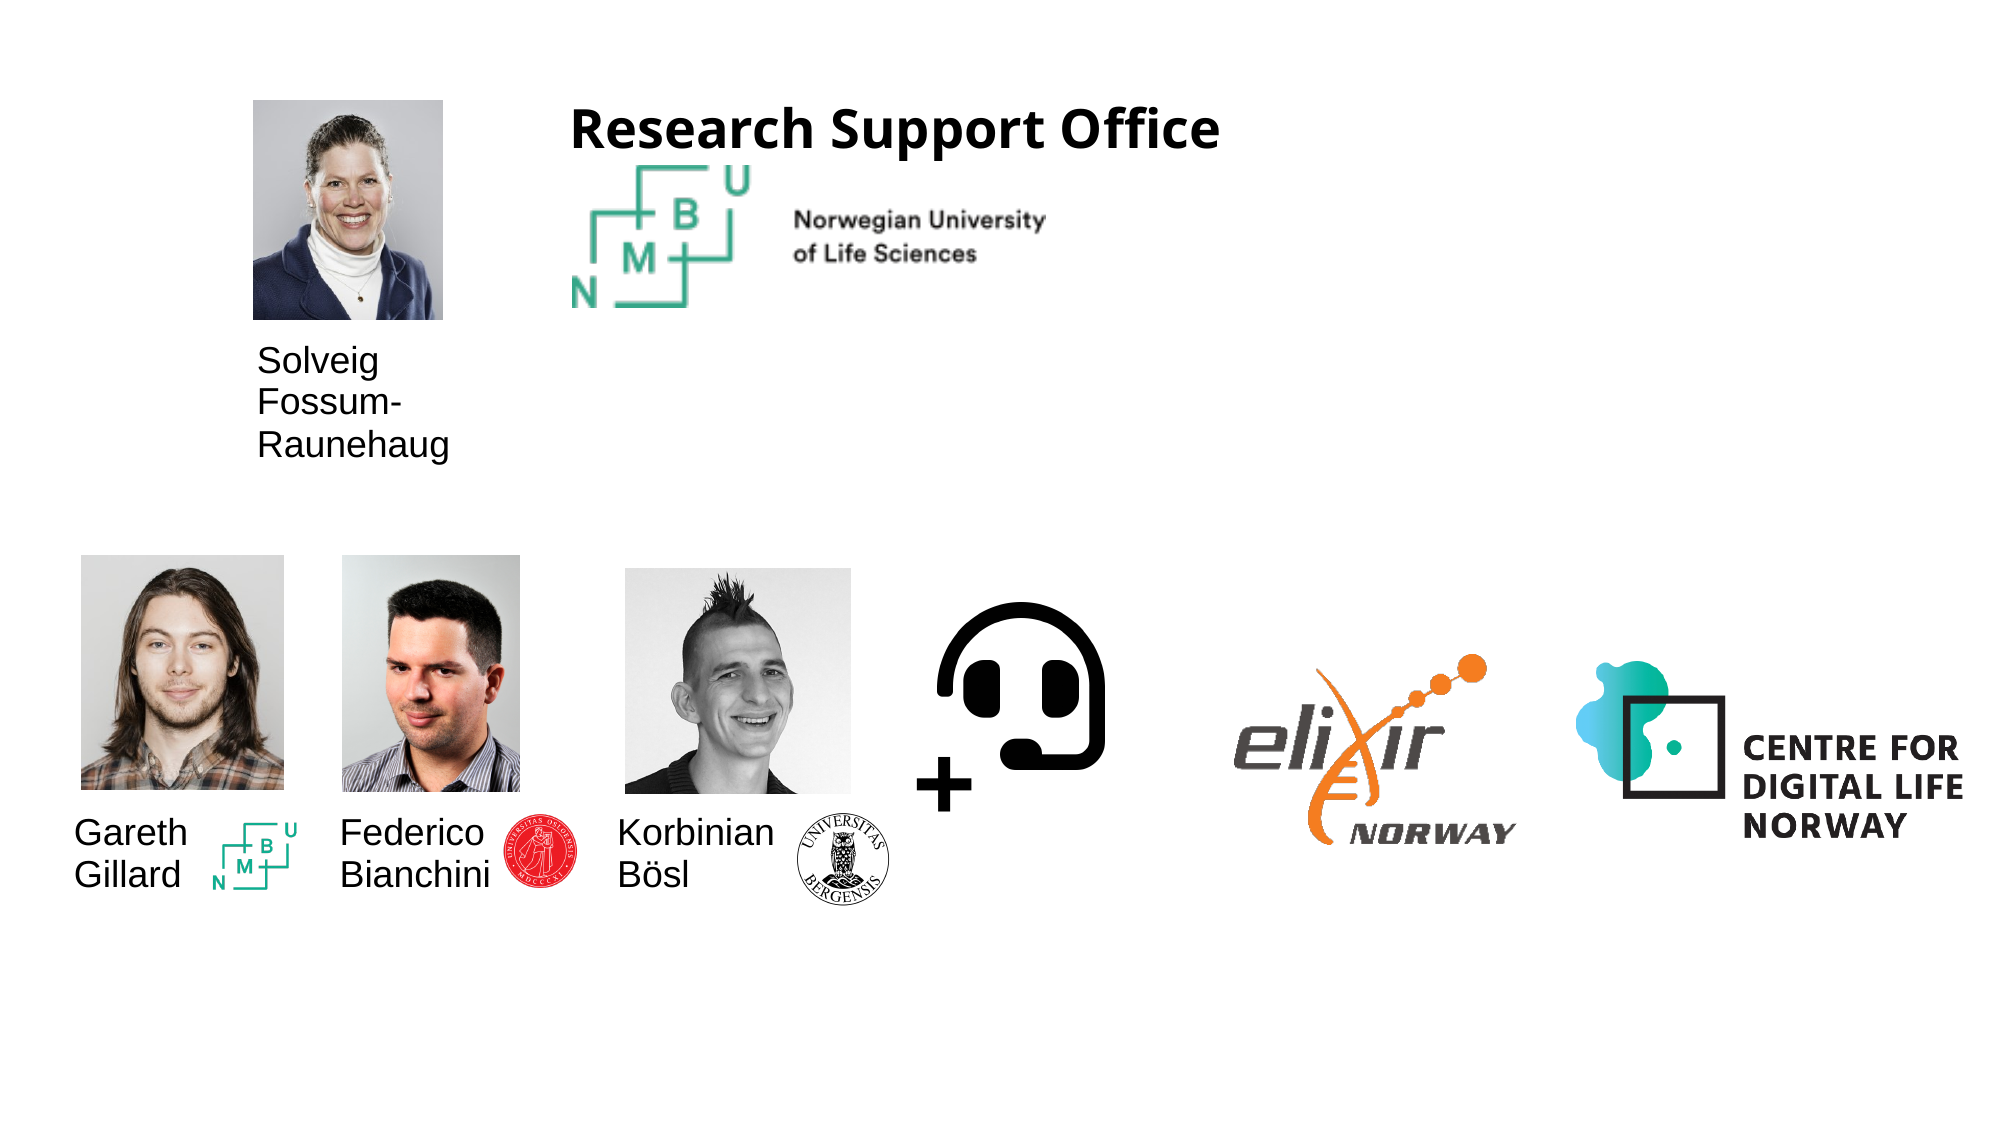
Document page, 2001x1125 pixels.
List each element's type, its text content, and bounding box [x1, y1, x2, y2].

picture [342, 555, 520, 792]
picture [625, 568, 910, 925]
picture [209, 814, 299, 898]
picture [937, 602, 1105, 770]
text_box Research Support Office [555, 82, 1145, 152]
picture [1576, 661, 1968, 844]
text_box Solveig Fossum-Raunehaug [242, 331, 479, 473]
picture [81, 555, 284, 790]
picture [253, 100, 443, 320]
text_box + [897, 696, 987, 825]
picture [500, 814, 579, 888]
text_box Korbinian Bösl [602, 804, 839, 945]
picture [572, 165, 1046, 308]
text_box Federico Bianchini [324, 804, 562, 945]
picture [1234, 654, 1517, 845]
text_box Gareth Gillard [59, 804, 296, 945]
